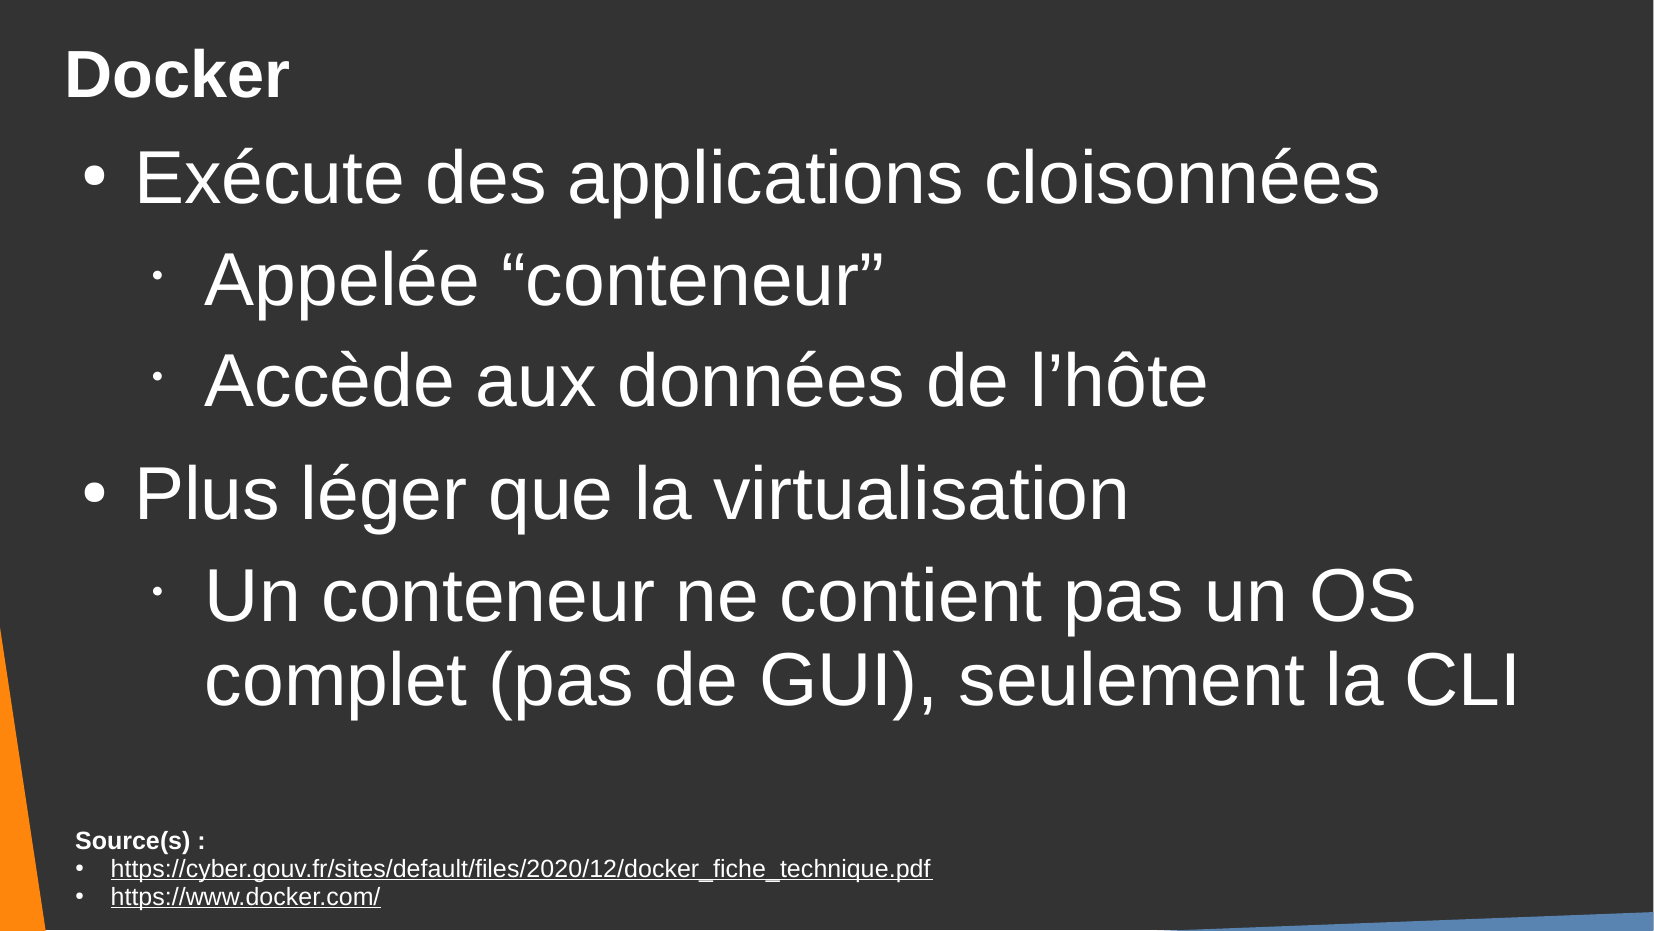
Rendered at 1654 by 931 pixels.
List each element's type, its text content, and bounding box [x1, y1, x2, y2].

text_box Source(s) : https://cyber.gouv.fr/sites/default/files/2020/12/docker_fiche_technique.pdf https://www.docker.com/ [60, 809, 1546, 919]
text_box [1157, 912, 1654, 931]
title Docker [64, 37, 1105, 119]
list Exécute des applications cloisonnées Appelée “conteneur” Accède aux données de l’hôte Plus léger que la virtualisation Un conteneur ne contient pas un OS complet (pas de GUI), seulement la CLI [63, 135, 1542, 792]
text_box [0, 627, 46, 931]
